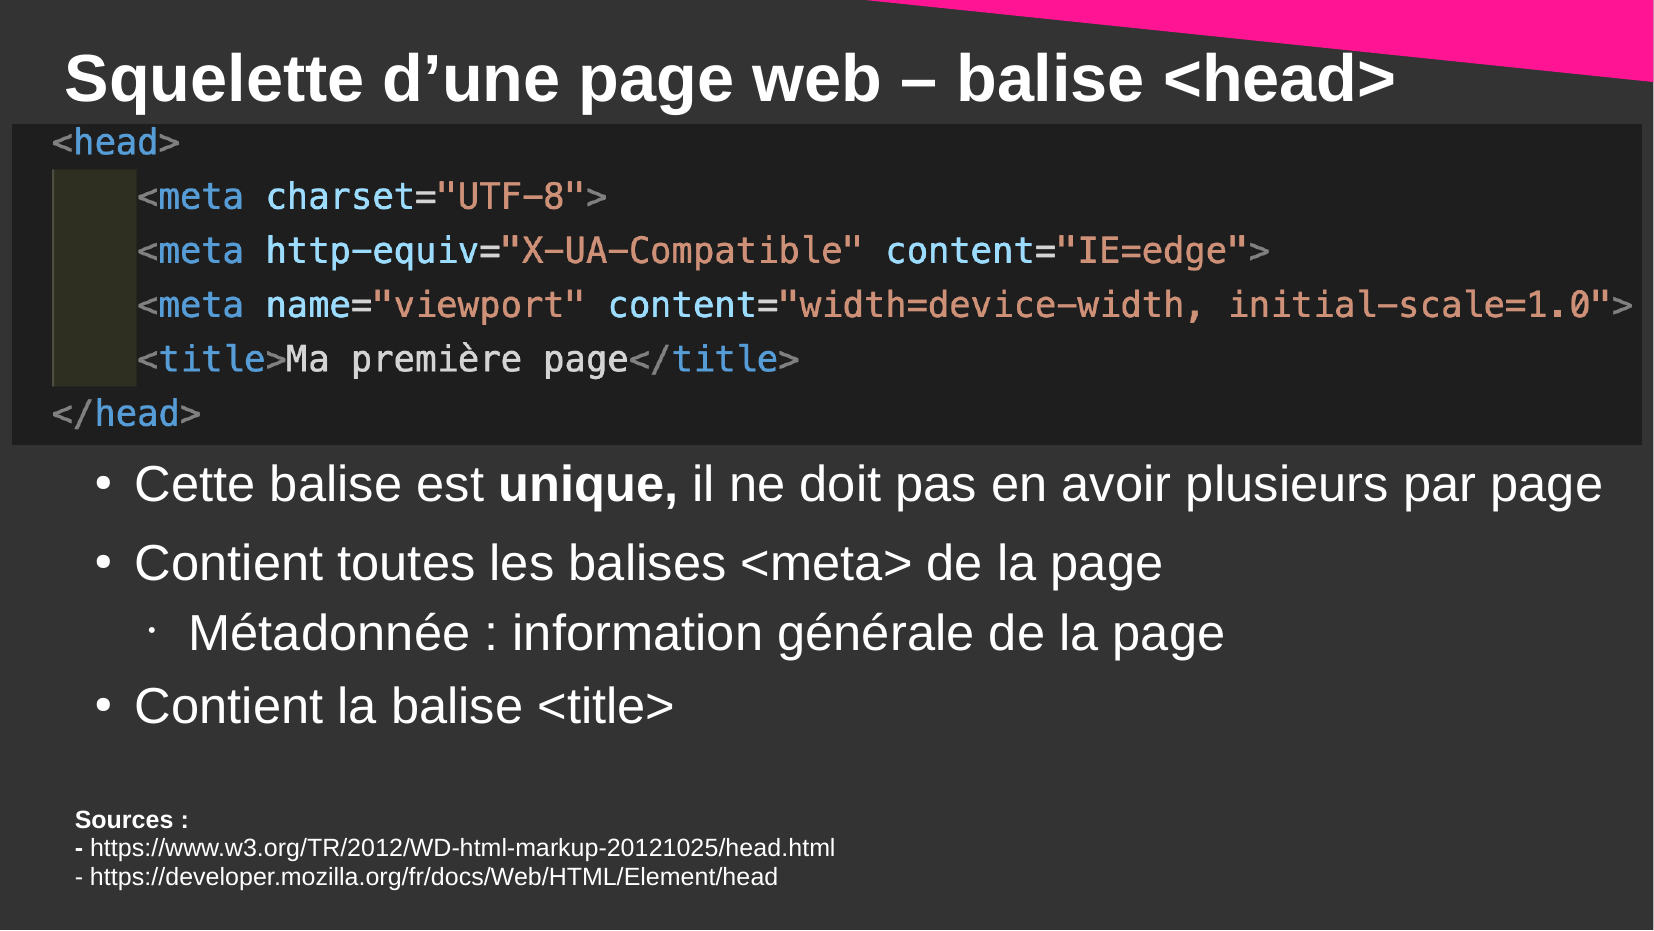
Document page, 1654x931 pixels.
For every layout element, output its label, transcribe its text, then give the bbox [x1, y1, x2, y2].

list Cette balise est unique, il ne doit pas en avoir plusieurs par page Contient toutes les balises <meta> de la page Métadonnée : information générale de la page Contient la balise <title> [80, 455, 1635, 765]
text_box Sources : - https://www.w3.org/TR/2012/WD-html-markup-20121025/head.html - https://developer.mozilla.org/fr/docs/Web/HTML/Element/head [59, 798, 1546, 931]
text_box [864, 0, 1654, 83]
title Squelette d’une page web – balise <head> [64, 40, 1553, 124]
picture [12, 124, 1642, 445]
